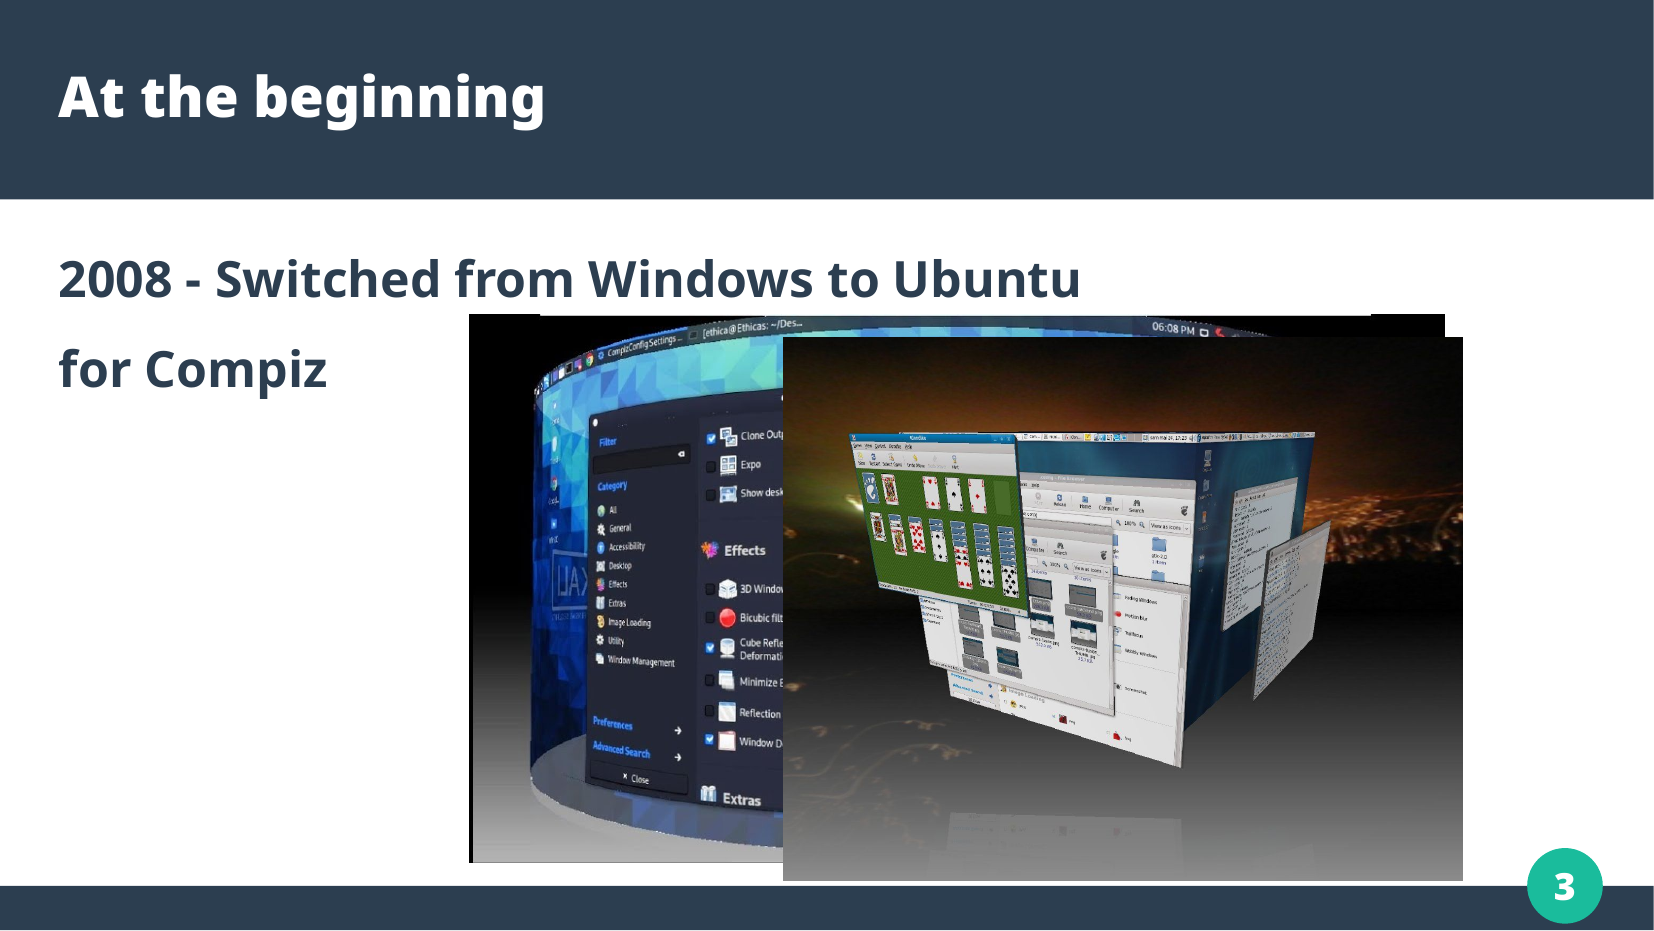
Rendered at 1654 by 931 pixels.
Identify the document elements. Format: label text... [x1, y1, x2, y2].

picture [469, 314, 1463, 881]
list 2008 - Switched from Windows to Ubuntu for Compiz [59, 243, 1595, 864]
title At the beginning [59, 37, 1595, 155]
